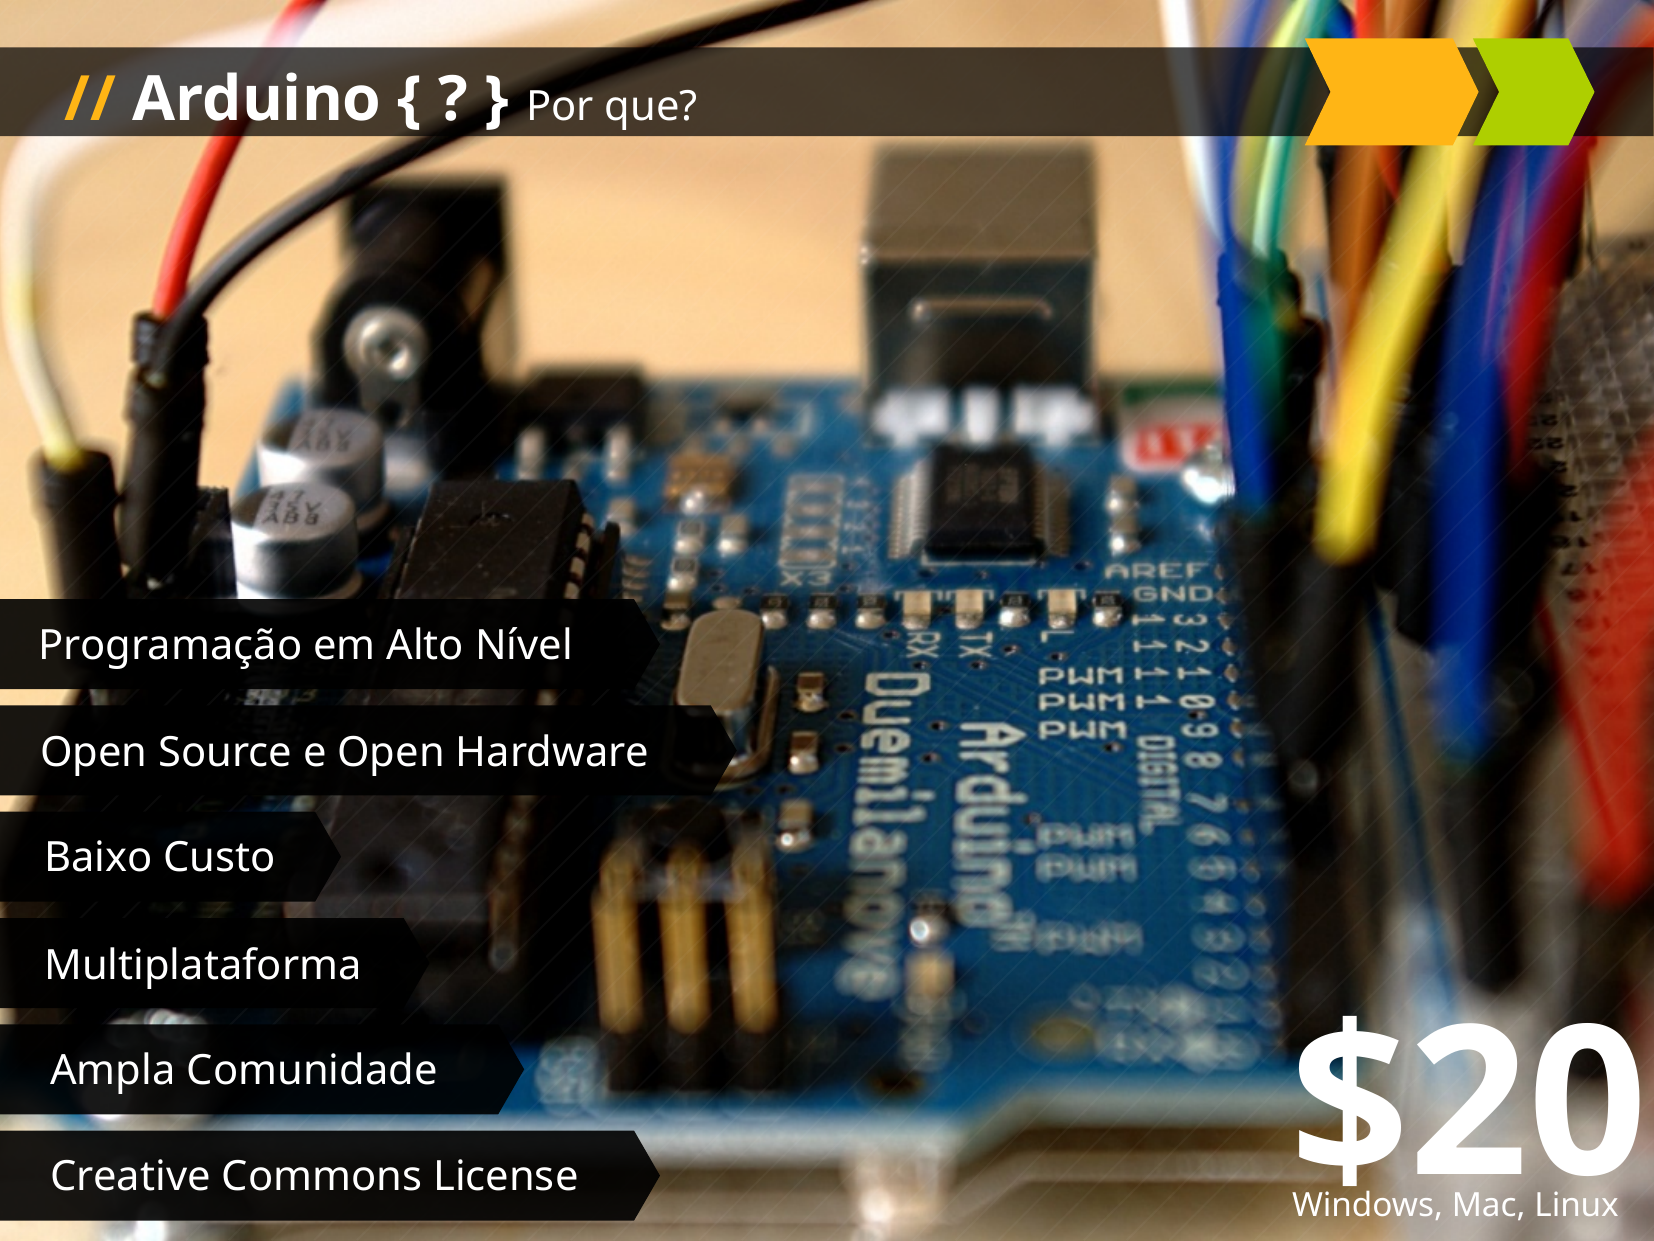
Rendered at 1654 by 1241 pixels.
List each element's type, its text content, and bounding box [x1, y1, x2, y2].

text_box Multiplataforma [29, 927, 656, 994]
text_box Ampla Comunidade [35, 1032, 662, 1099]
text_box Windows, Mac, Linux [1277, 1173, 1654, 1240]
text_box Baixo Custo [29, 819, 503, 886]
text_box // Arduino { ? } Por que? [49, 32, 743, 144]
text_box Programação em Alto Nível [23, 606, 802, 674]
text_box [0, 0, 1654, 1241]
text_box Creative Commons License [35, 1138, 719, 1205]
text_box $20 [1275, 944, 1654, 1226]
text_box Open Source e Open Hardware [25, 714, 709, 782]
